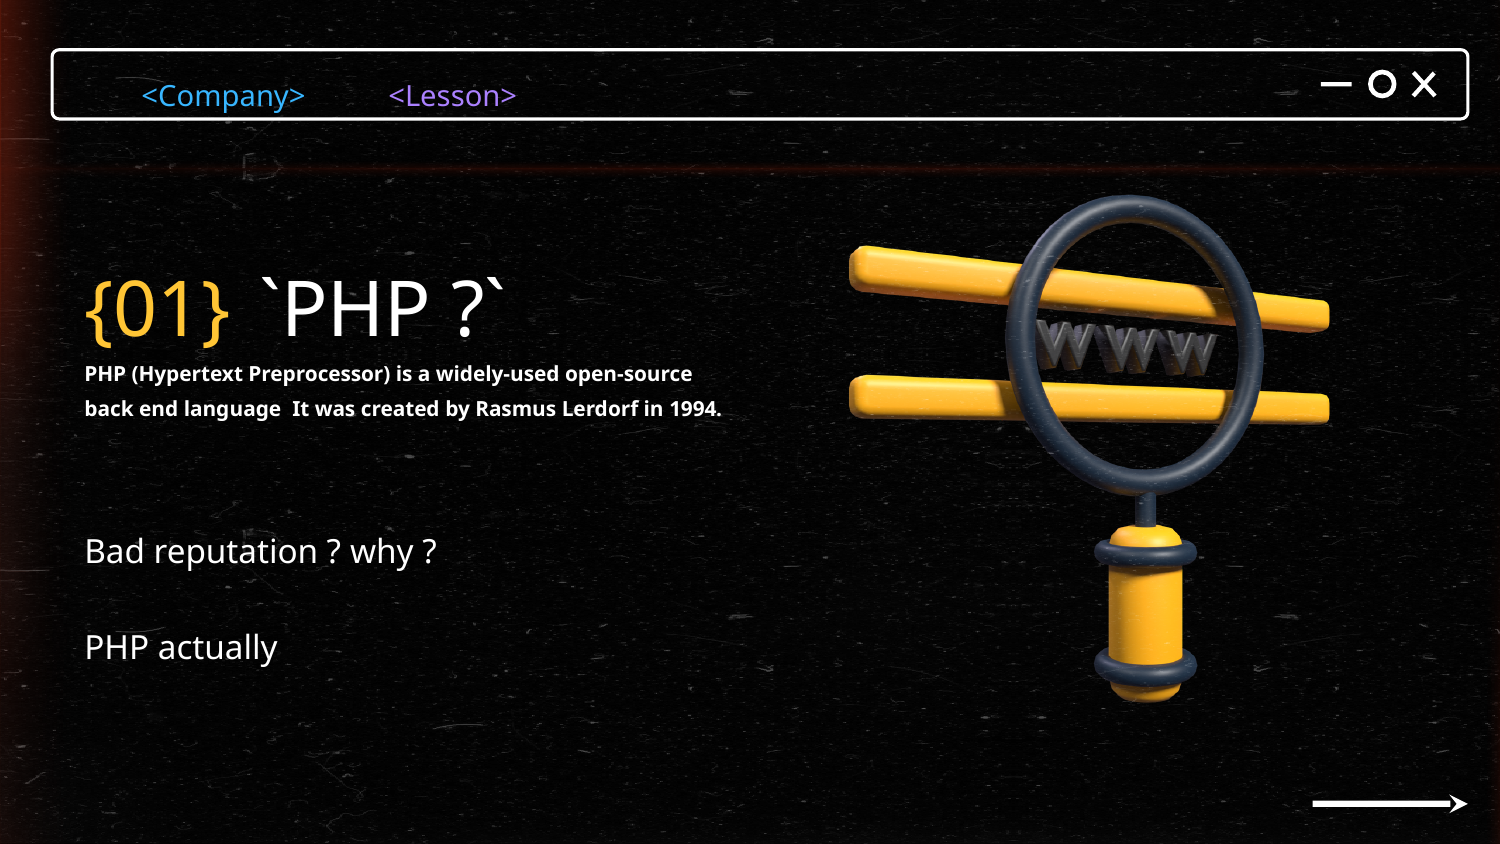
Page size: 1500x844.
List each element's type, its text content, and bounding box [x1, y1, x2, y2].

text_box {01} [84, 222, 312, 350]
text_box PHP actually [84, 610, 737, 667]
text_box [0, 0, 1500, 844]
text_box `PHP ?` [312, 222, 818, 352]
text_box Bad reputation ? why ? [84, 514, 737, 571]
text_box <Company> <Lesson> [84, 63, 575, 113]
text_box PHP (Hypertext Preprocessor) is a widely-used open-source back end language It was created by Rasmus Lerdorf in 1994. [84, 350, 737, 421]
